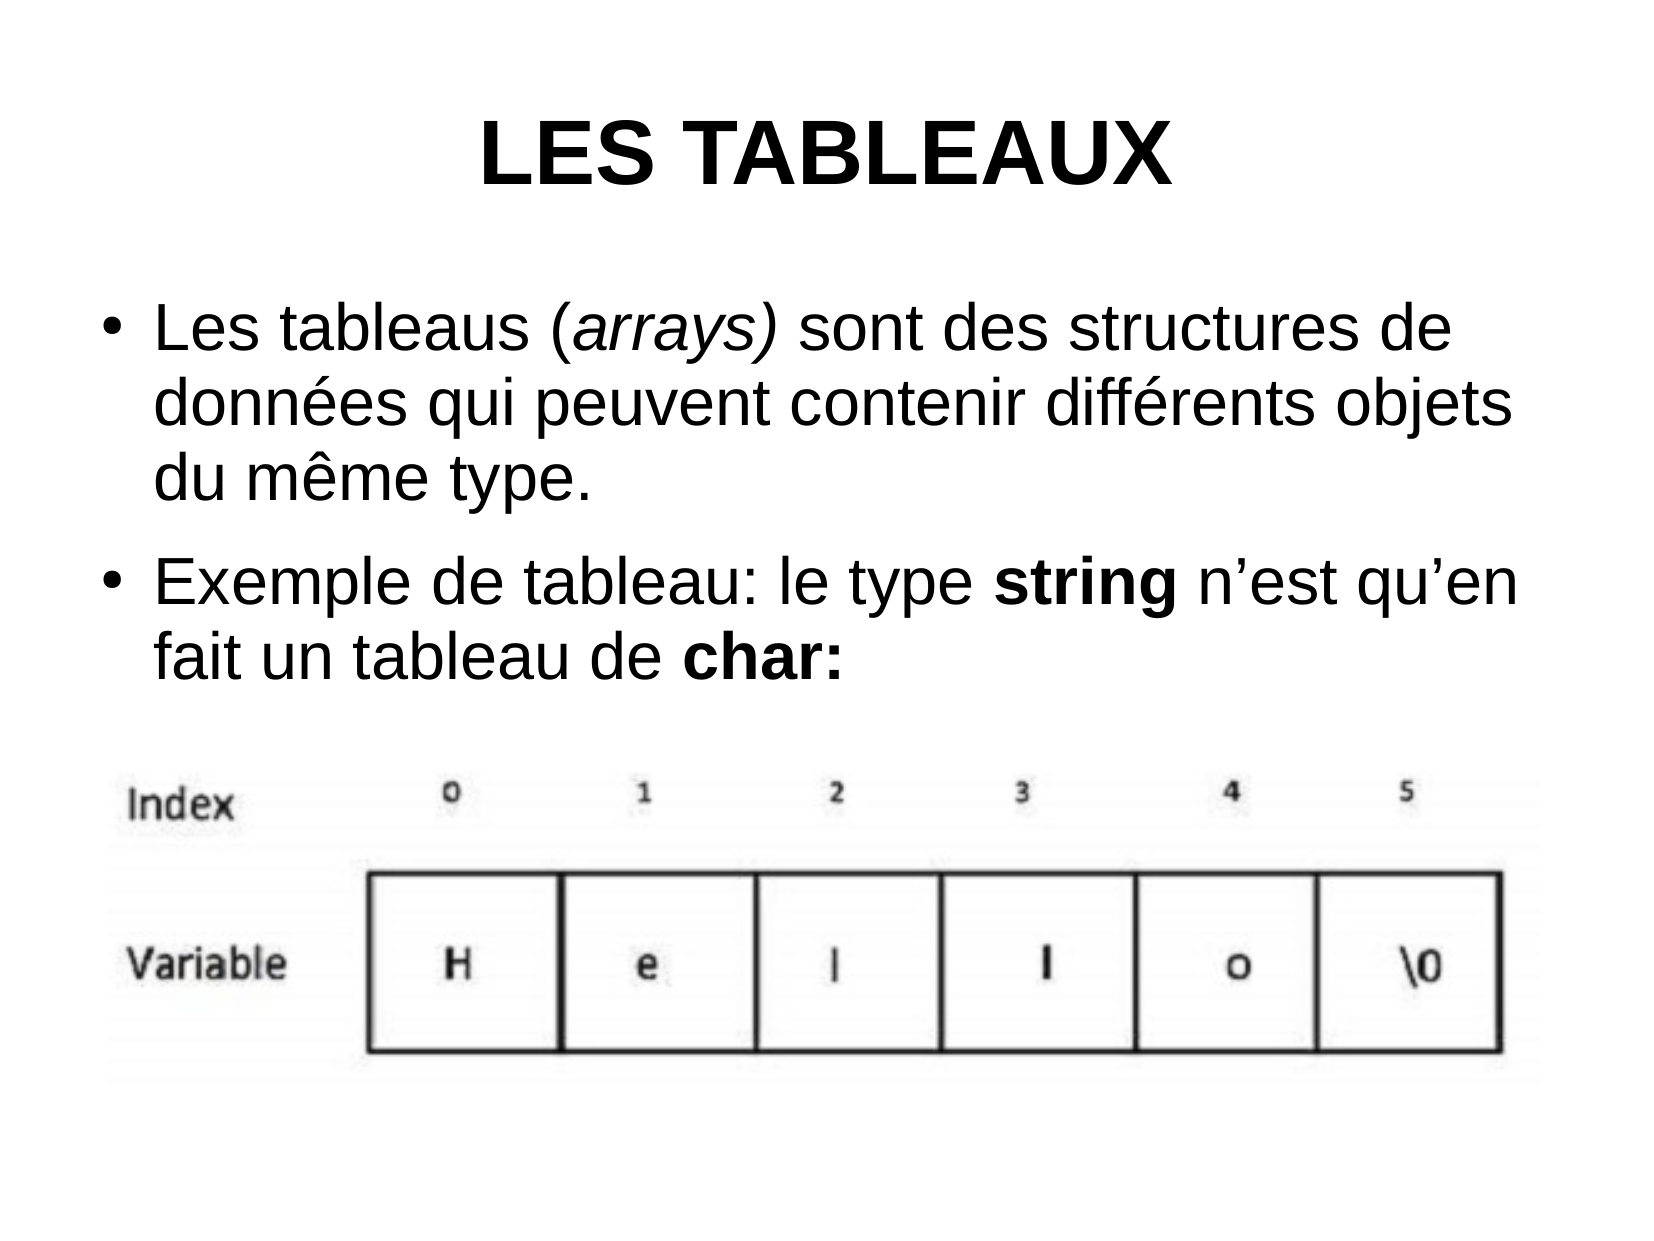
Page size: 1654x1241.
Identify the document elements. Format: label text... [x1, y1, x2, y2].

title LES TABLEAUX [82, 49, 1571, 257]
picture [107, 767, 1541, 1085]
list Les tableaus (arrays) sont des structures de données qui peuvent contenir différents objets du même type. Exemple de tableau: le type string n’est qu’en fait un tableau de char: [82, 290, 1571, 729]
